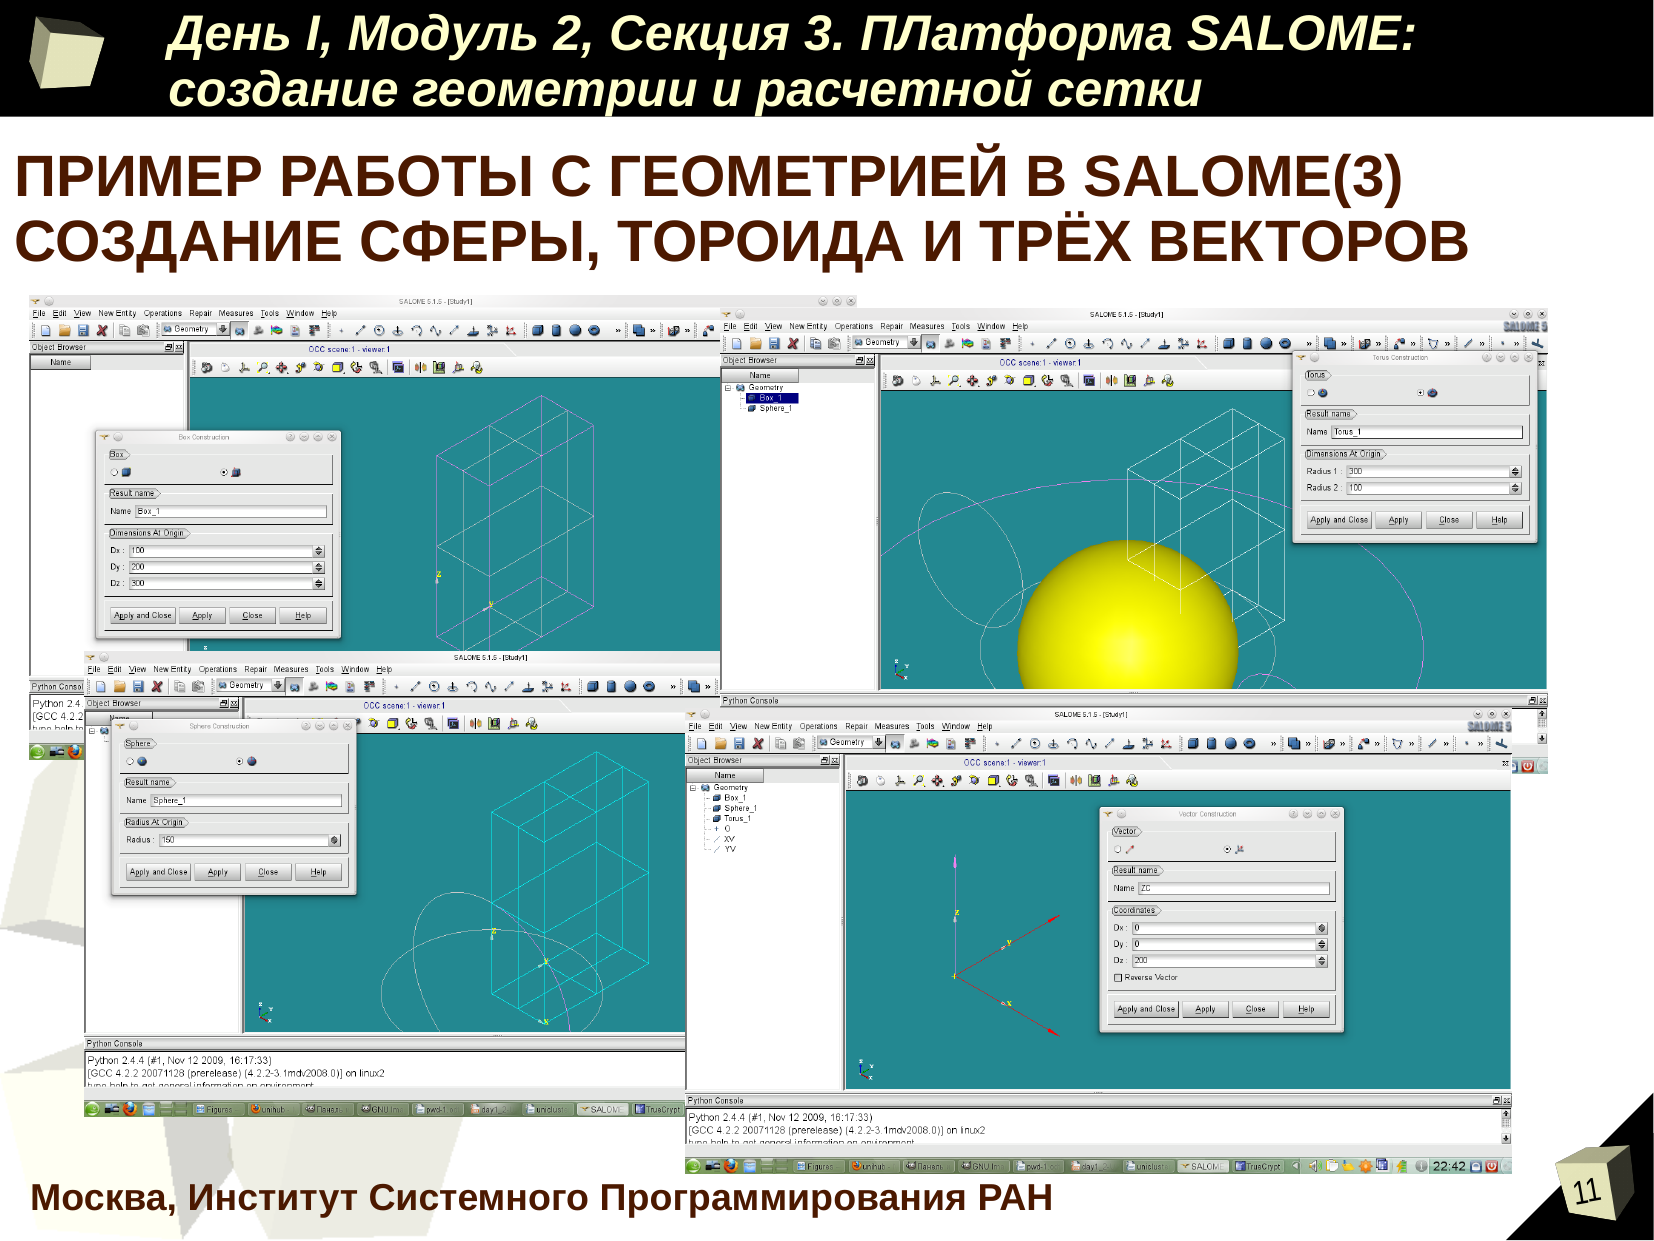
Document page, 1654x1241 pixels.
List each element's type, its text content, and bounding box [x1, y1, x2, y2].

text_box ПРИМЕР РАБОТЫ С ГЕОМЕТРИЕЙ В SALOME(3) СОЗДАНИЕ СФЕРЫ, ТОРОИДА И ТРЁХ ВЕКТОРОВ [0, 135, 1654, 281]
picture [0, 295, 1548, 1241]
picture [464, 1193, 472, 1198]
